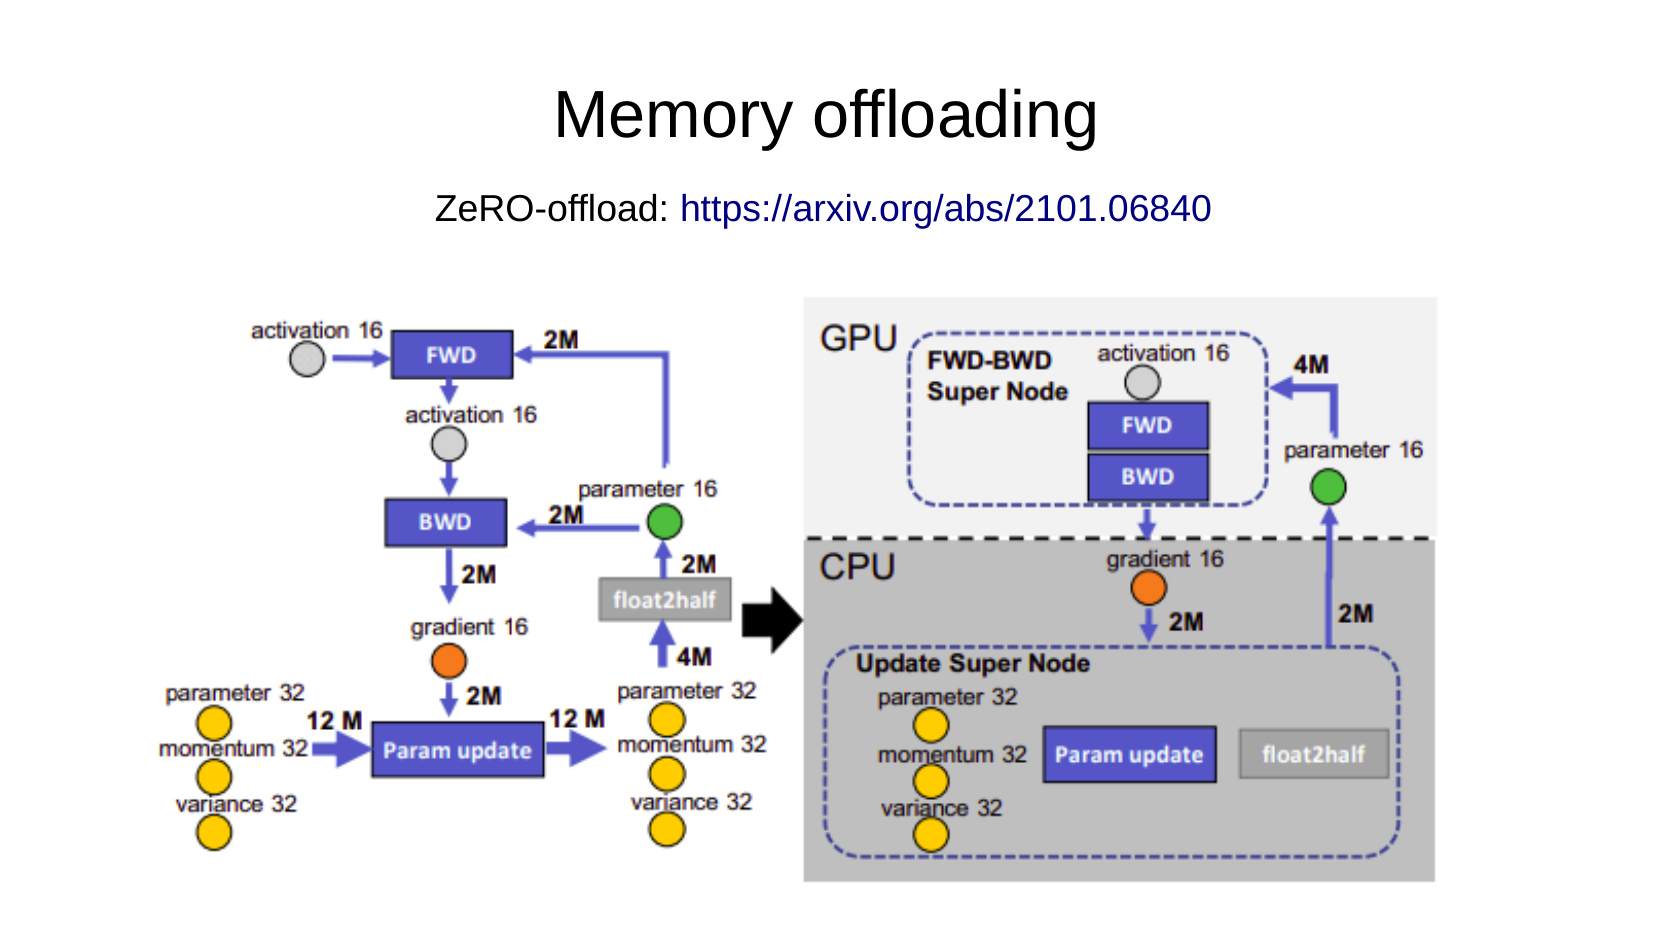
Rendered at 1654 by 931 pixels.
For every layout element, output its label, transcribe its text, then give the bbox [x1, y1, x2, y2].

picture [142, 277, 1454, 905]
title Memory offloading [82, 37, 1571, 179]
text_box ZeRO-offload: https://arxiv.org/abs/2101.06840 [0, 179, 1654, 279]
